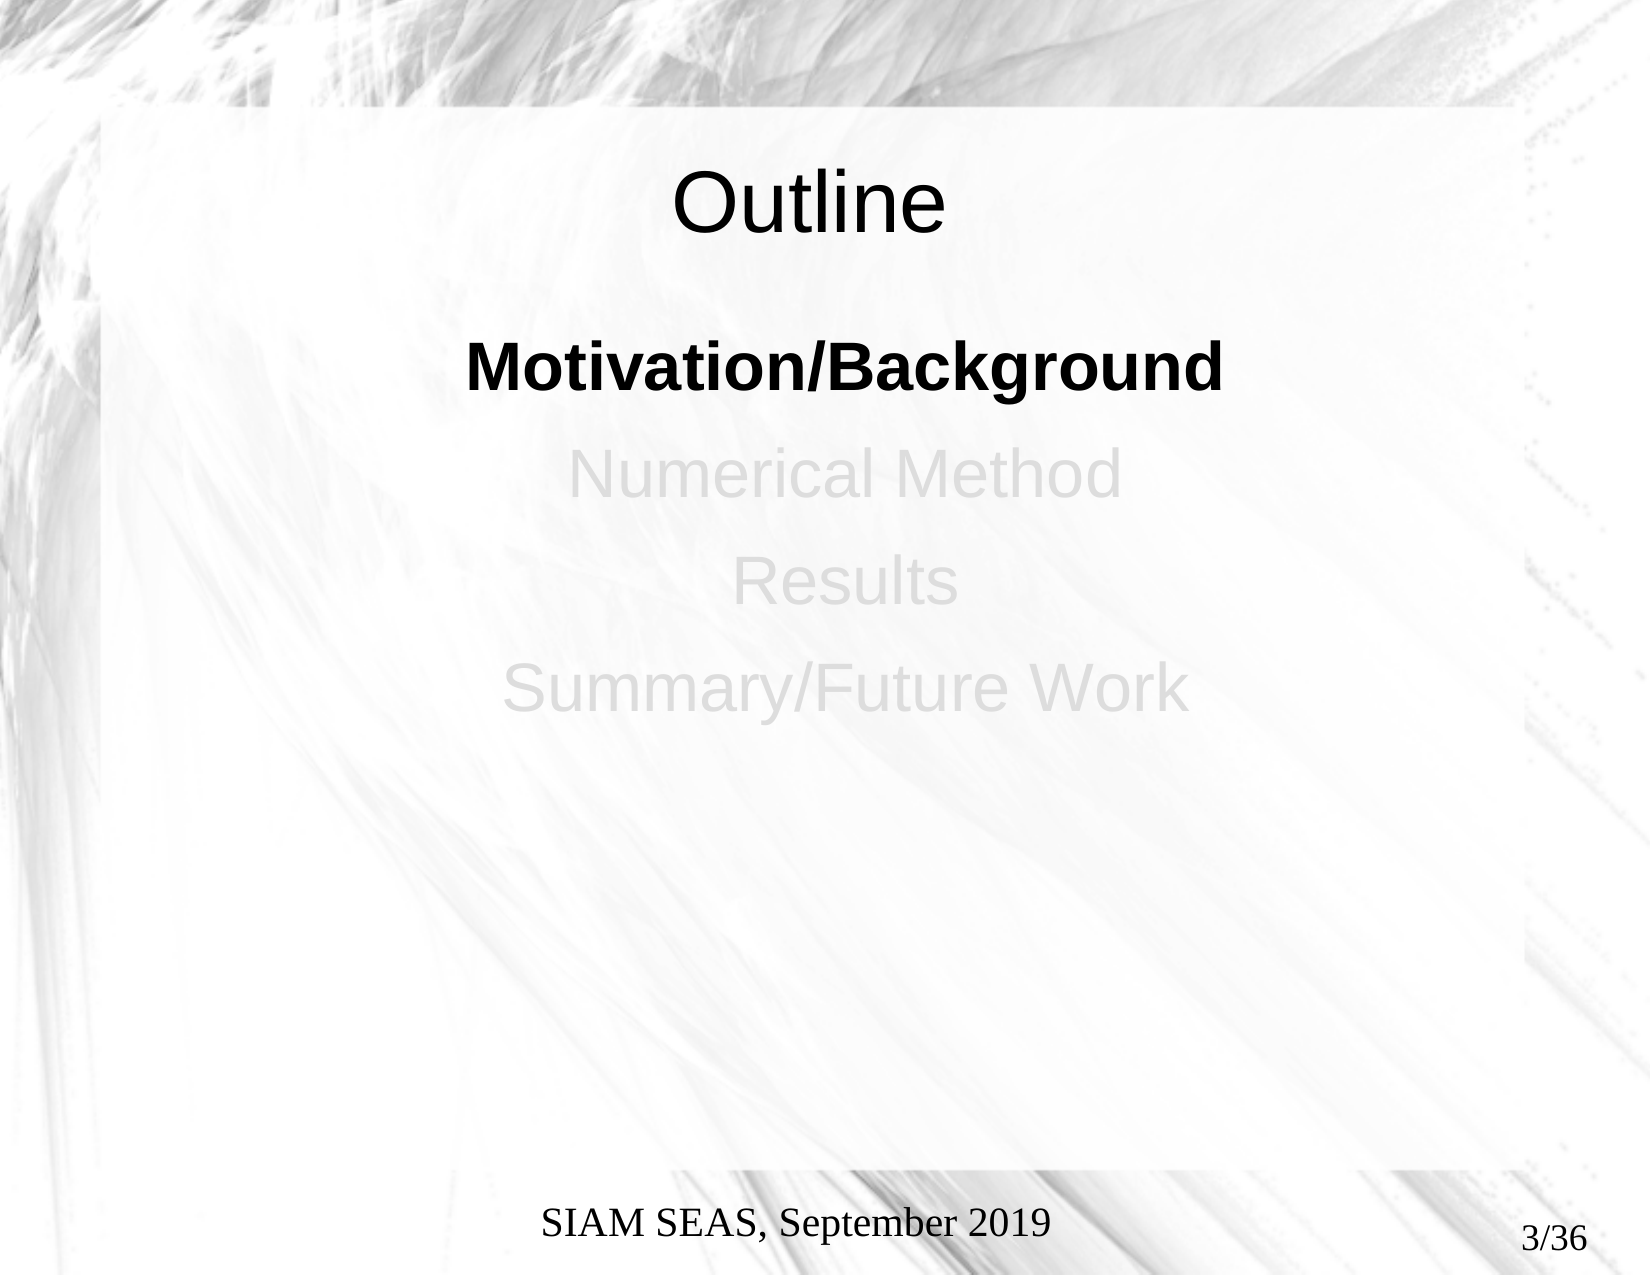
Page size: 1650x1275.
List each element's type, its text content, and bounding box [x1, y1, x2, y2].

picture [0, 0, 1650, 1275]
title Outline [117, 115, 1503, 288]
list Motivation/Background Numerical Method Results Summary/Future Work [105, 328, 1516, 972]
